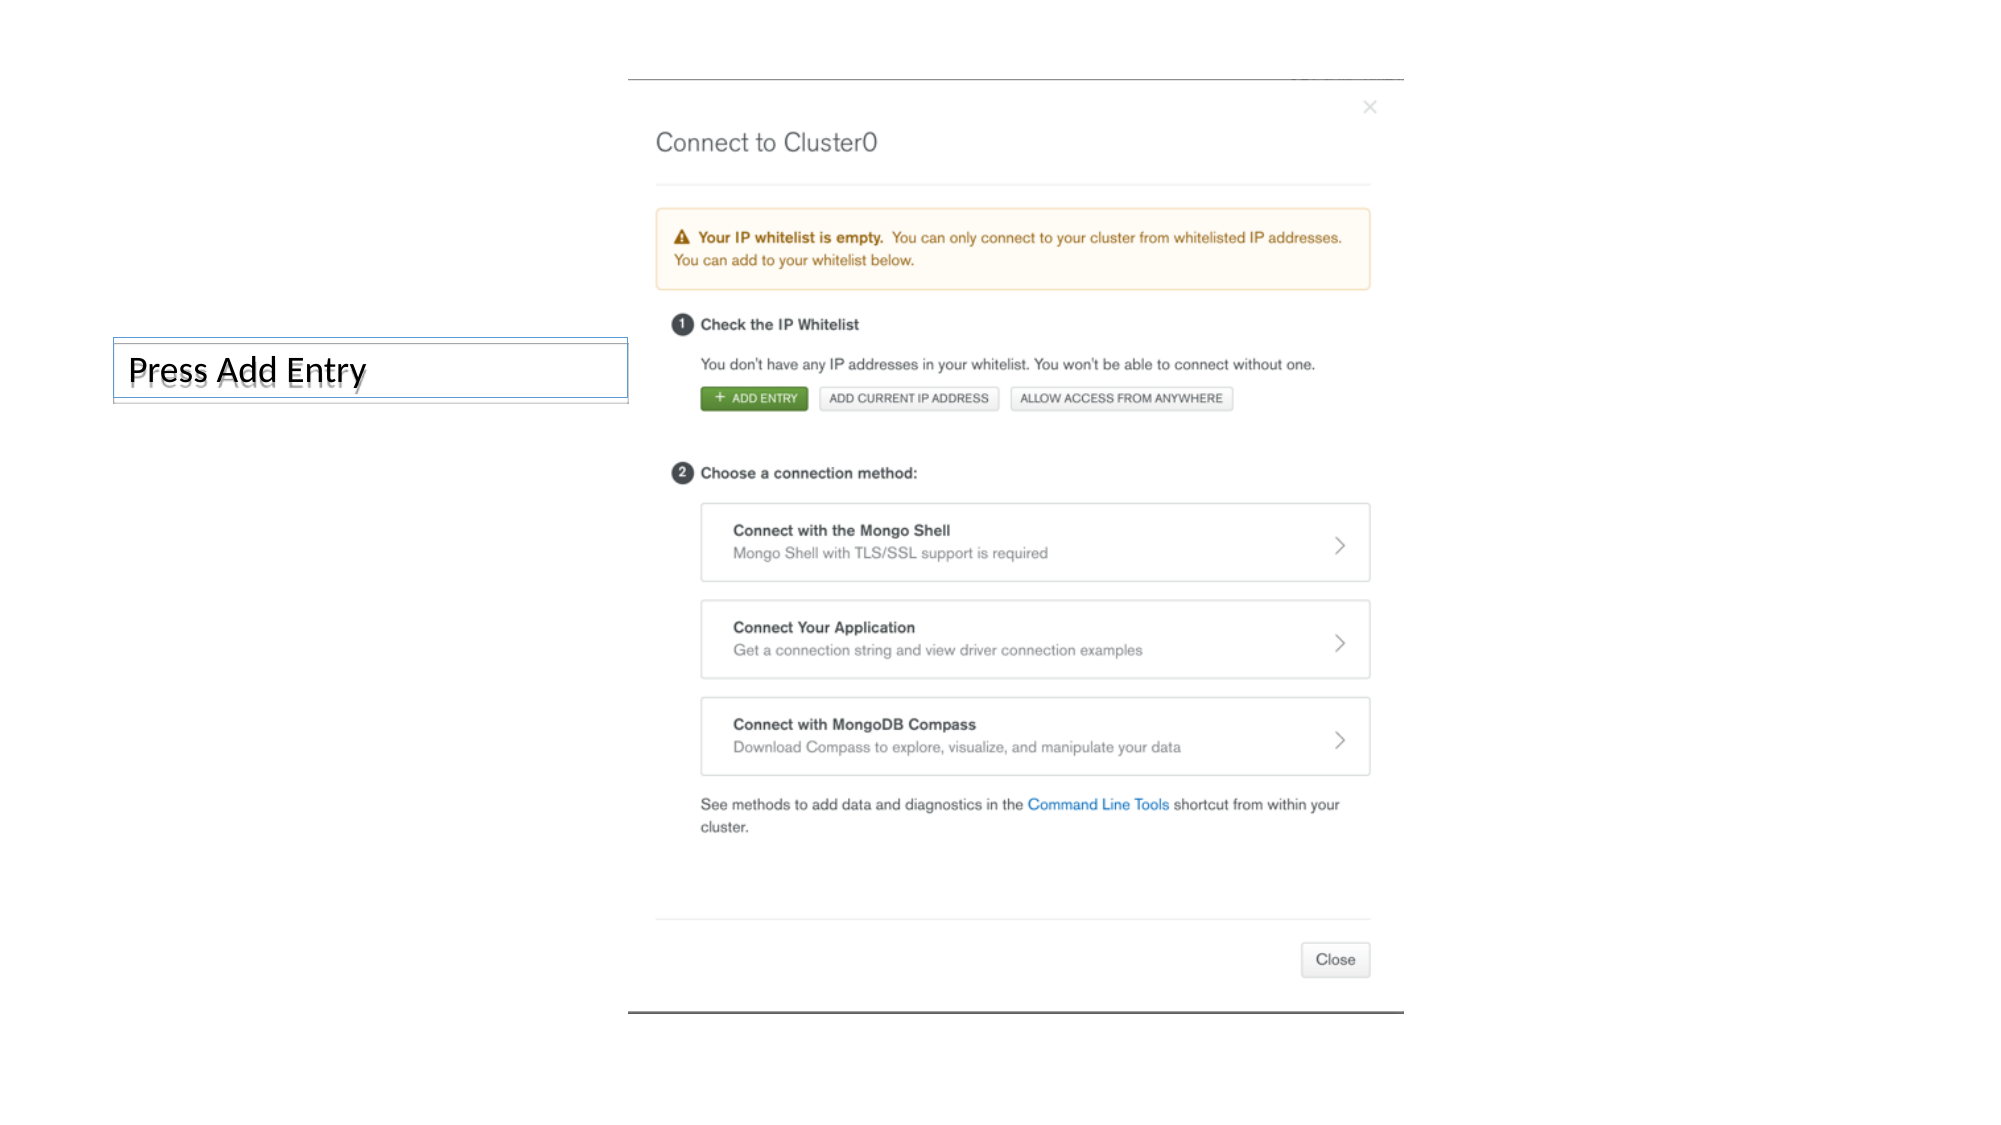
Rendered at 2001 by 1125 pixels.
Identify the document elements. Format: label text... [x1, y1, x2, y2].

picture [628, 79, 1404, 1014]
text_box Press Add Entry [113, 337, 628, 398]
